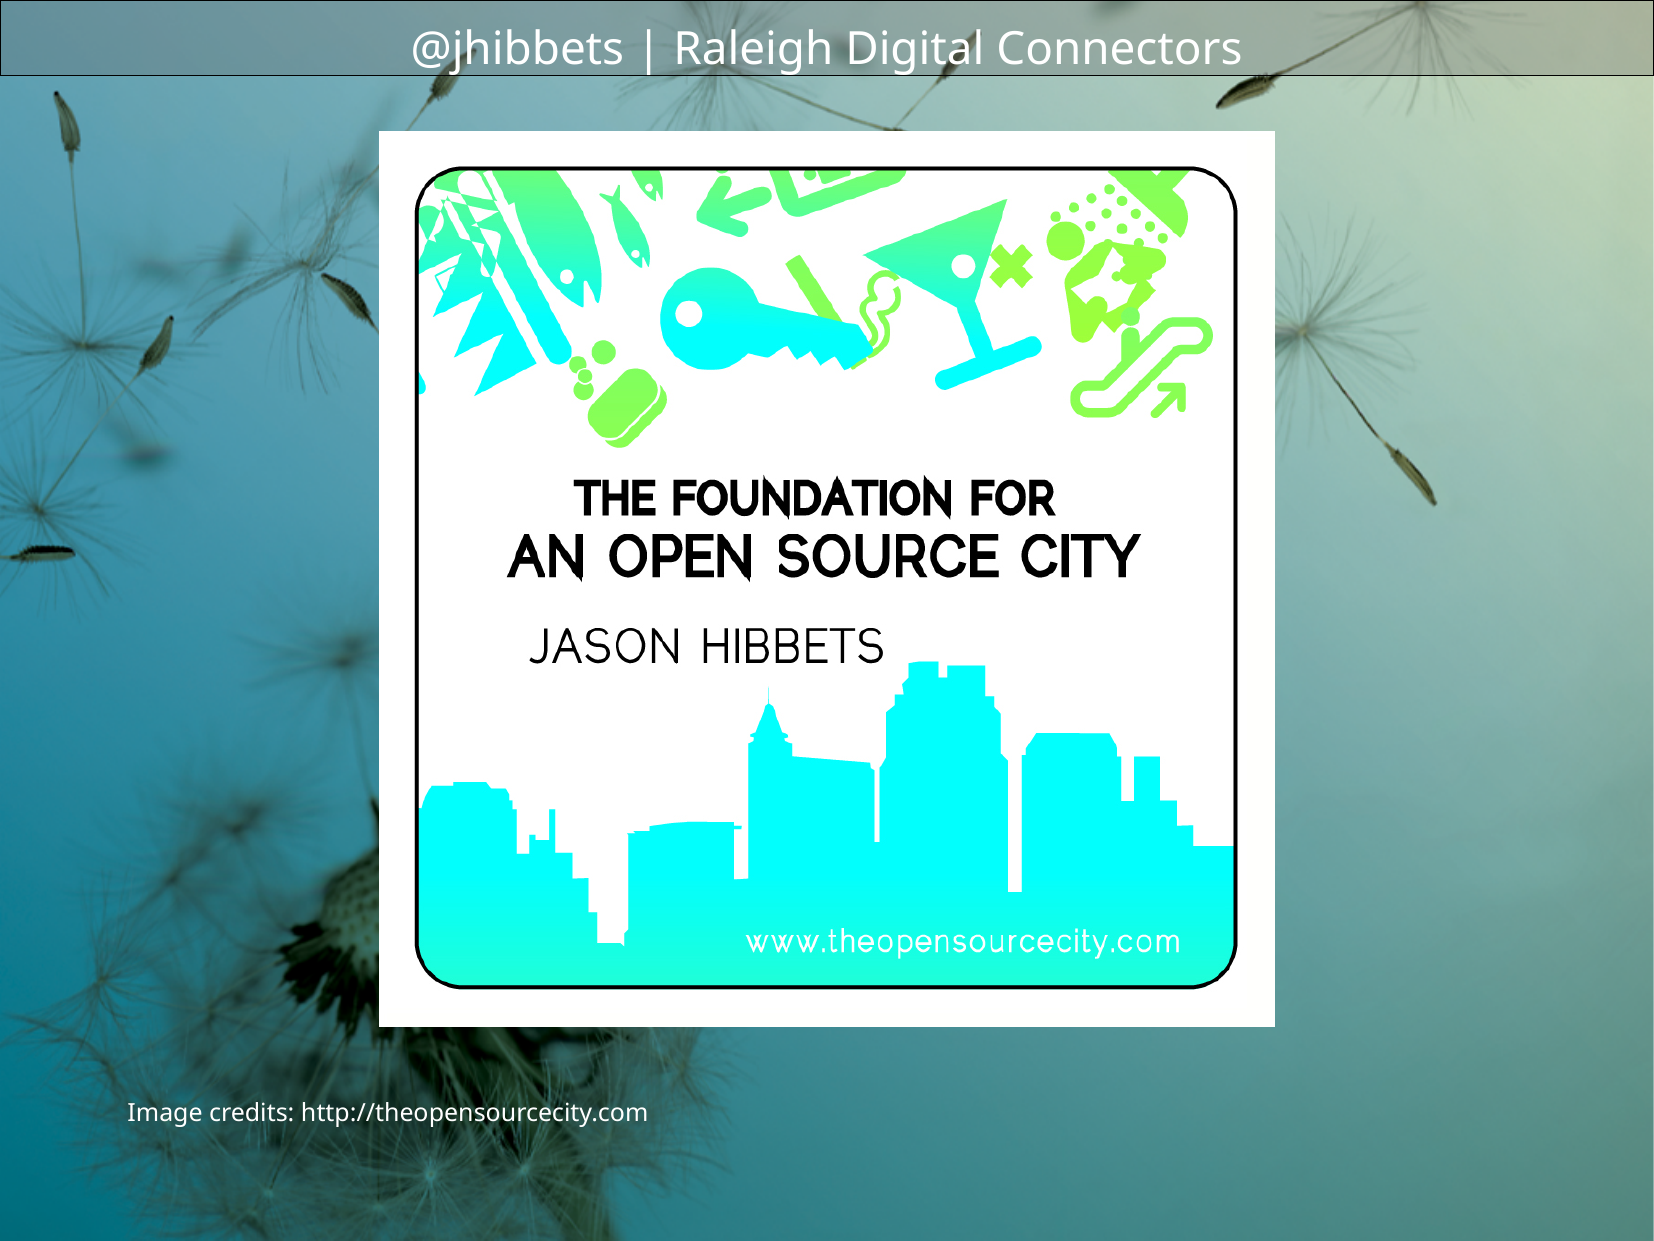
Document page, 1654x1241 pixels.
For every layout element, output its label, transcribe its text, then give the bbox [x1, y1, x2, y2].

text_box Image credits: http://theopensourcecity.com [112, 1087, 671, 1131]
picture [0, 76, 1654, 1241]
